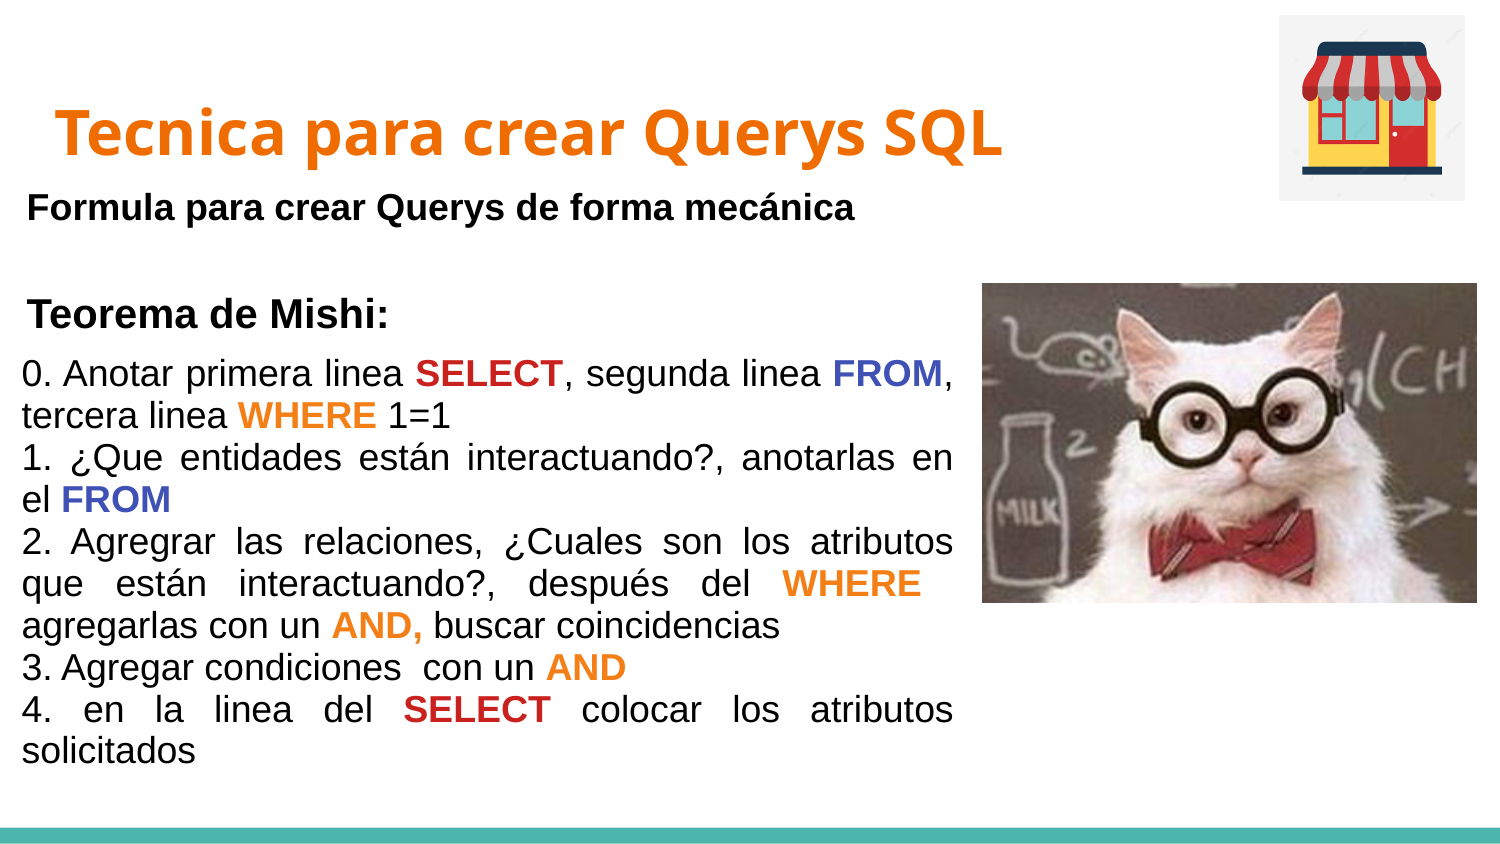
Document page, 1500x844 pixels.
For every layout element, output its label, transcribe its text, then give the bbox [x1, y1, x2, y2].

text_box 0. Anotar primera linea SELECT, segunda linea FROM, tercera linea WHERE 1=1 1. ¿Que entidades están interactuando?, anotarlas en el FROM 2. Agregrar las relaciones, ¿Cuales son los atributos que están interactuando?, después del WHERE agregarlas con un AND, buscar coincidencias 3. Agregar condiciones con un AND 4. en la linea del SELECT colocar los atributos solicitados [6, 344, 969, 822]
picture [1279, 15, 1465, 201]
text_box Teorema de Mishi: [11, 283, 904, 344]
picture [982, 283, 1477, 603]
text_box Formula para crear Querys de forma mecánica [11, 179, 1300, 237]
title Tecnica para crear Querys SQL [39, 72, 1279, 179]
